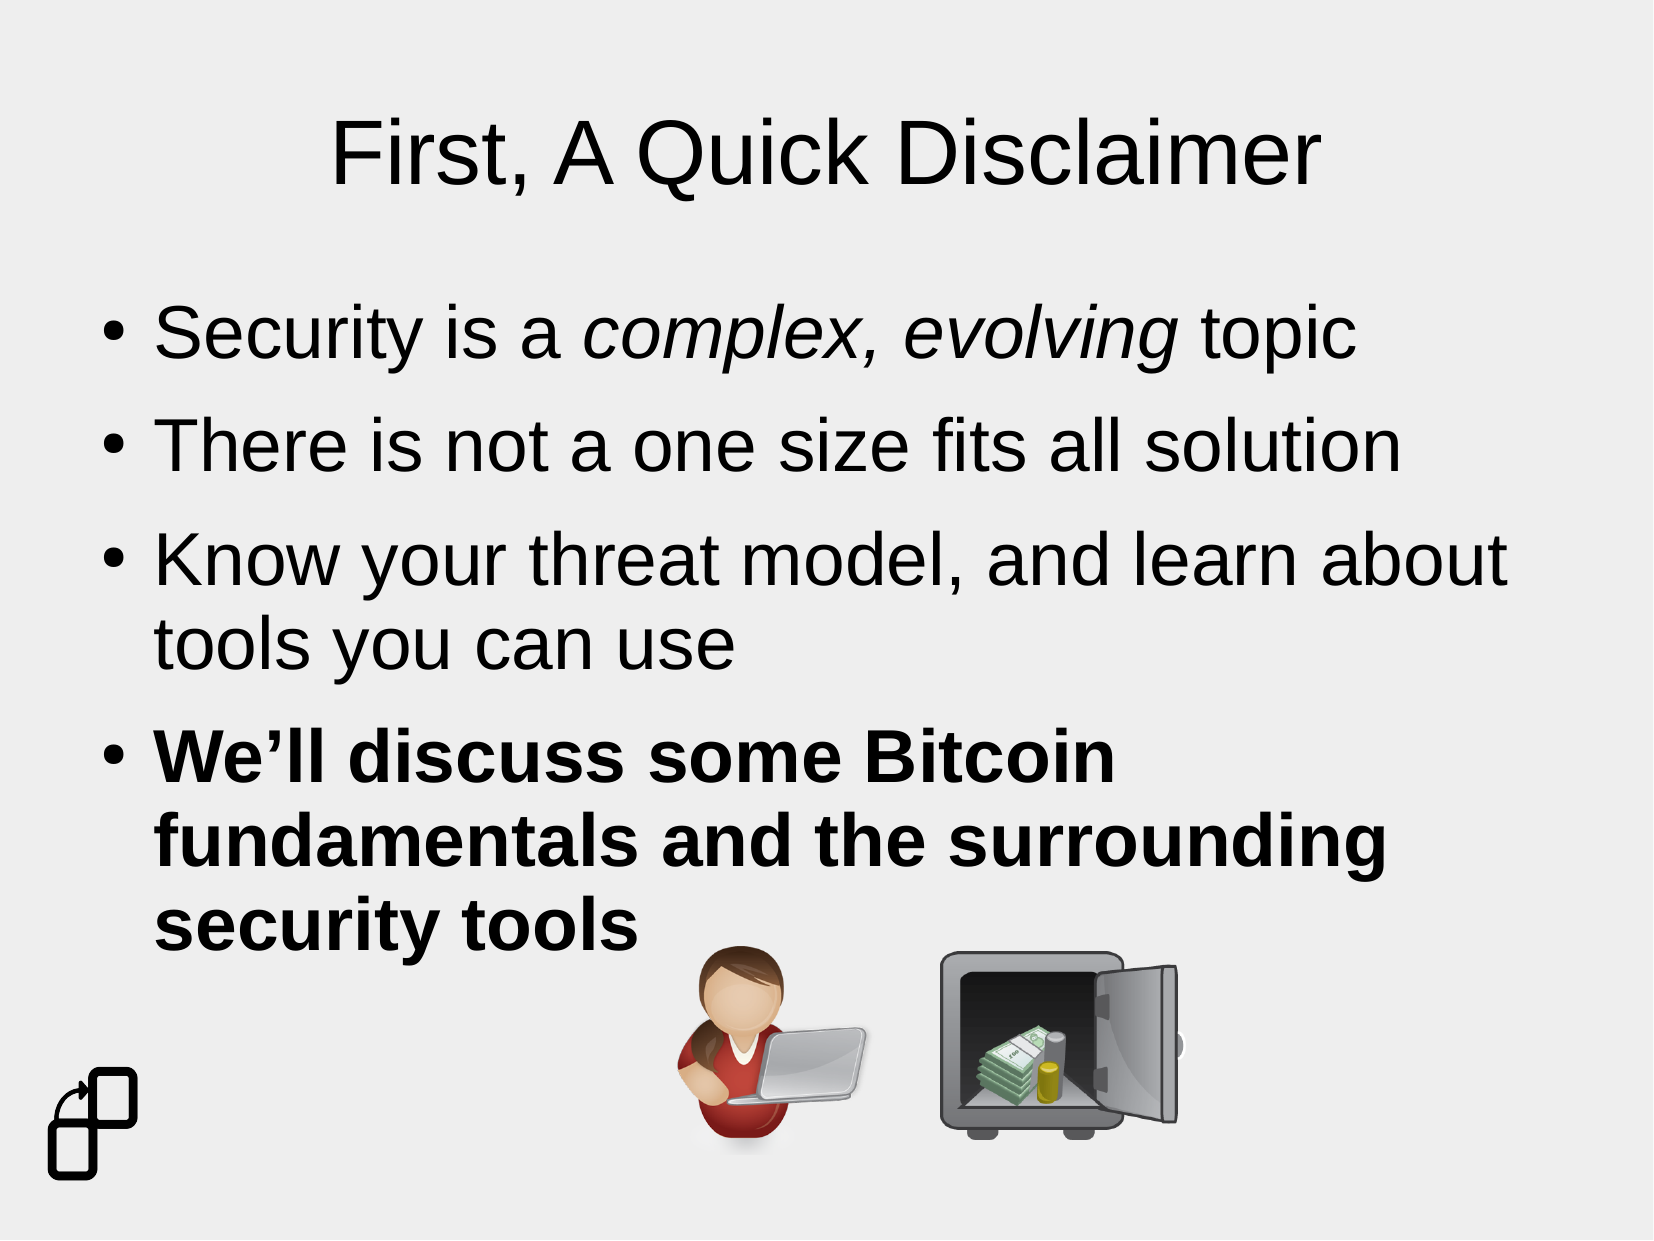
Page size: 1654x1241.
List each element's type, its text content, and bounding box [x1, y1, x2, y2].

picture [660, 933, 880, 1156]
picture [30, 1062, 153, 1186]
title First, A Quick Disclaimer [82, 49, 1571, 257]
picture [940, 951, 1186, 1141]
list Security is a complex, evolving topic There is not a one size fits all solution Know your threat model, and learn about tools you can use We’ll discuss some Bitcoin fundamentals and the surrounding security tools [82, 290, 1571, 1010]
